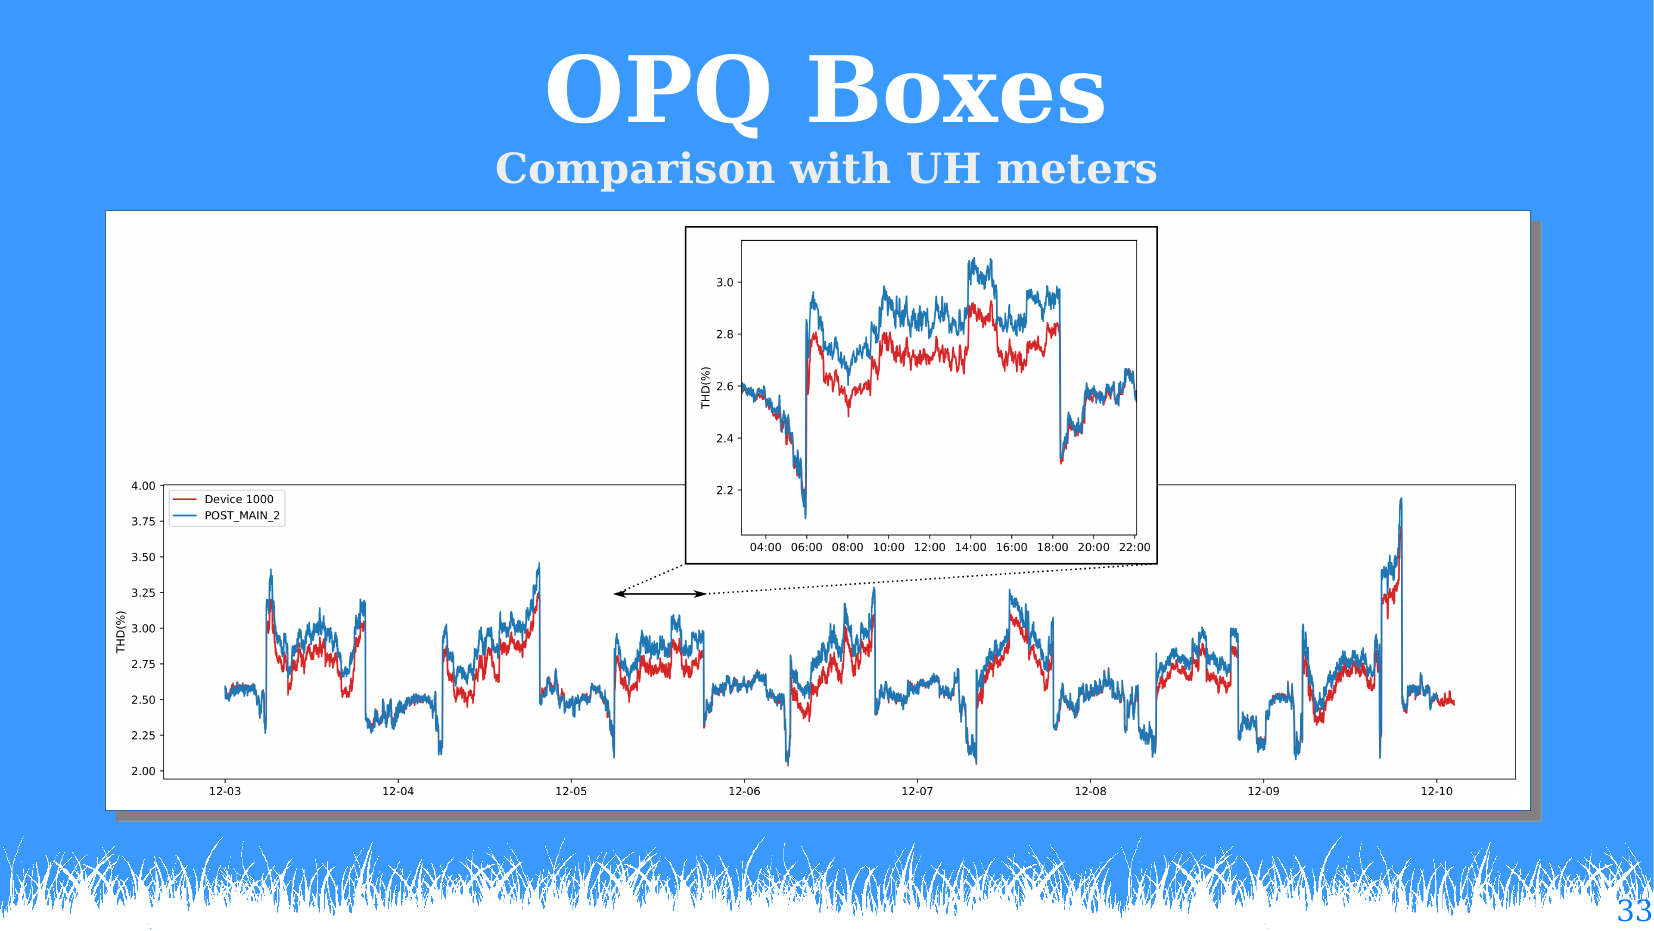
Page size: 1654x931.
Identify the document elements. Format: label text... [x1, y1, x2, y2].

title OPQ Boxes Comparison with UH meters [82, 36, 1571, 194]
text_box [105, 210, 1531, 811]
picture [0, 0, 1654, 931]
